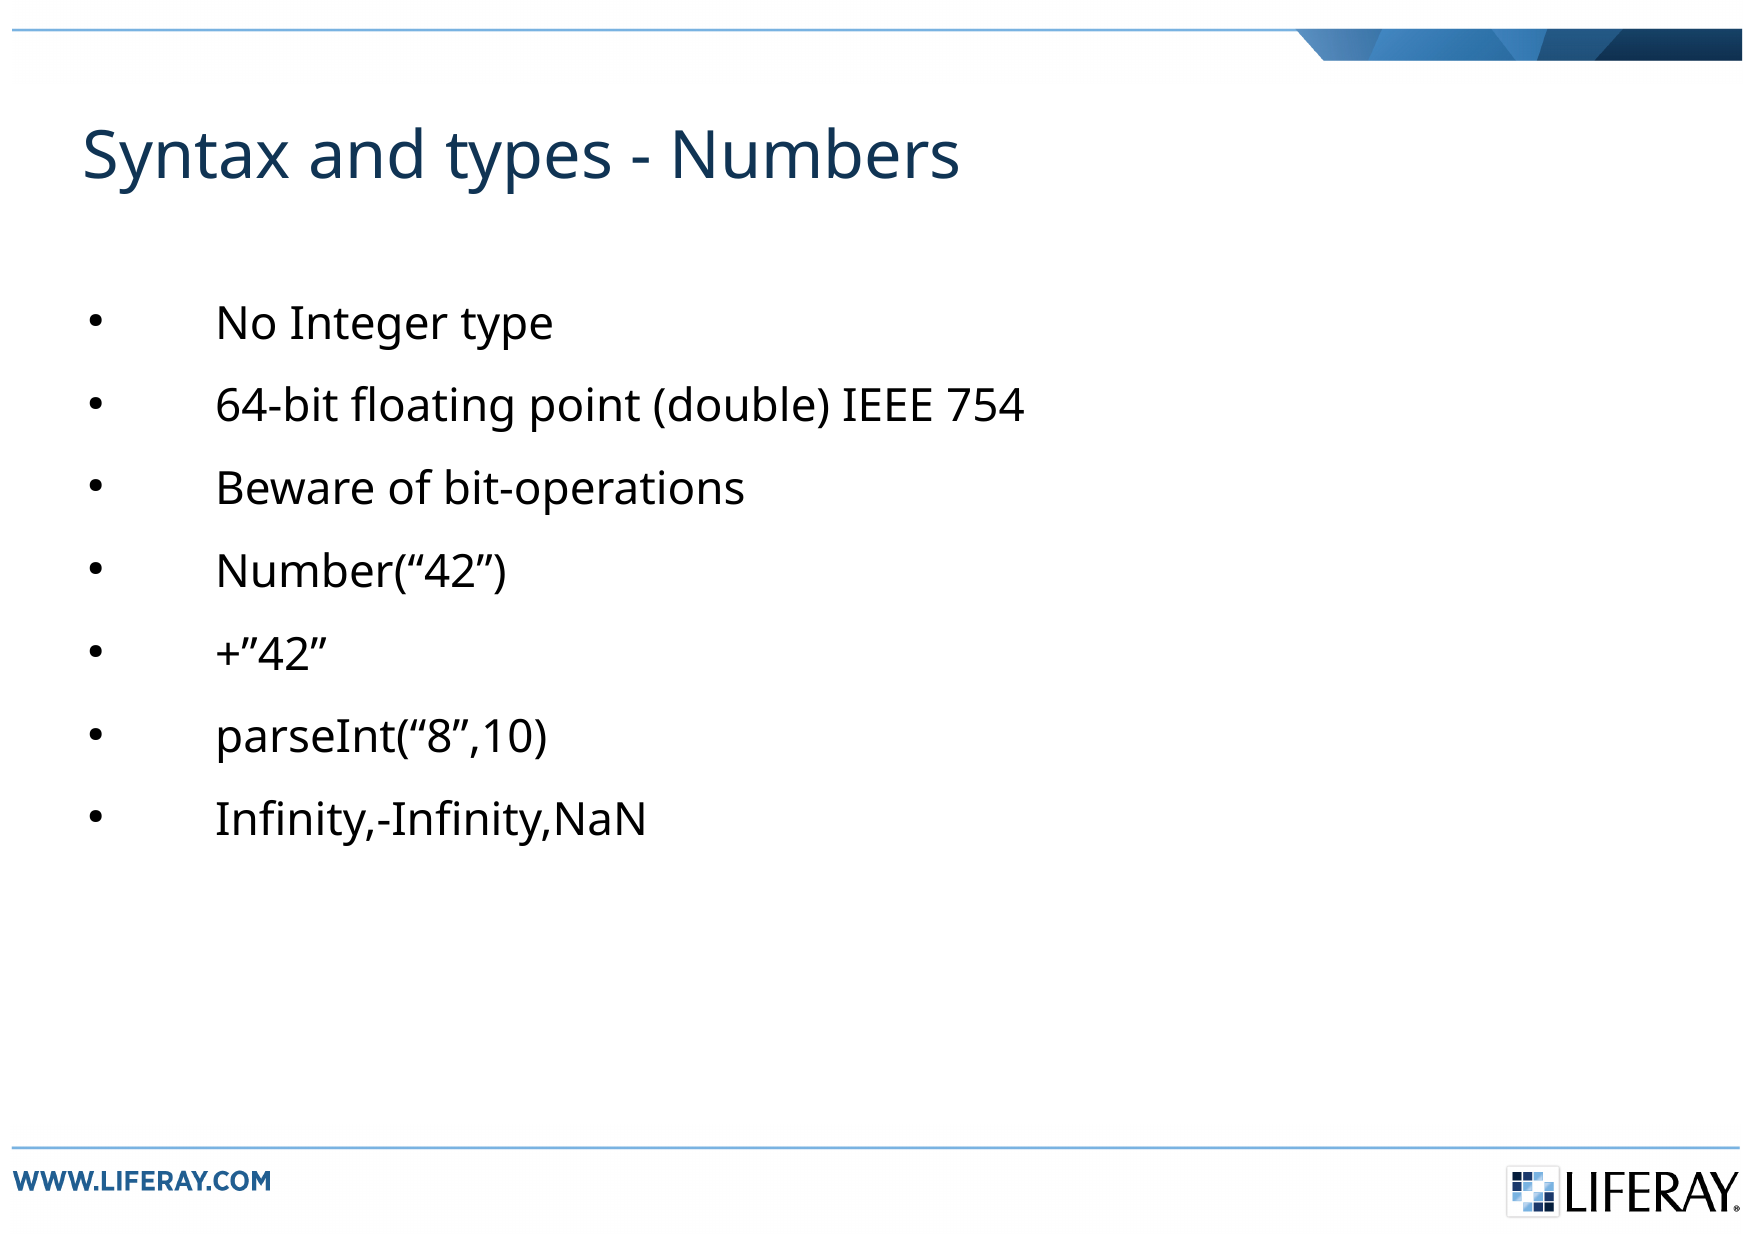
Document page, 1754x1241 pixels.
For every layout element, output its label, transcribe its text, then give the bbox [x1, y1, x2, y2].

picture [10, 1124, 1741, 1234]
list No Integer type 64-bit floating point (double) IEEE 754 Beware of bit-operations Number(“42”) +”42” parseInt(“8”,10) Infinity,-Infinity,NaN [87, 290, 1667, 1109]
title Syntax and types - Numbers [82, 49, 1571, 257]
picture [12, 0, 1743, 84]
